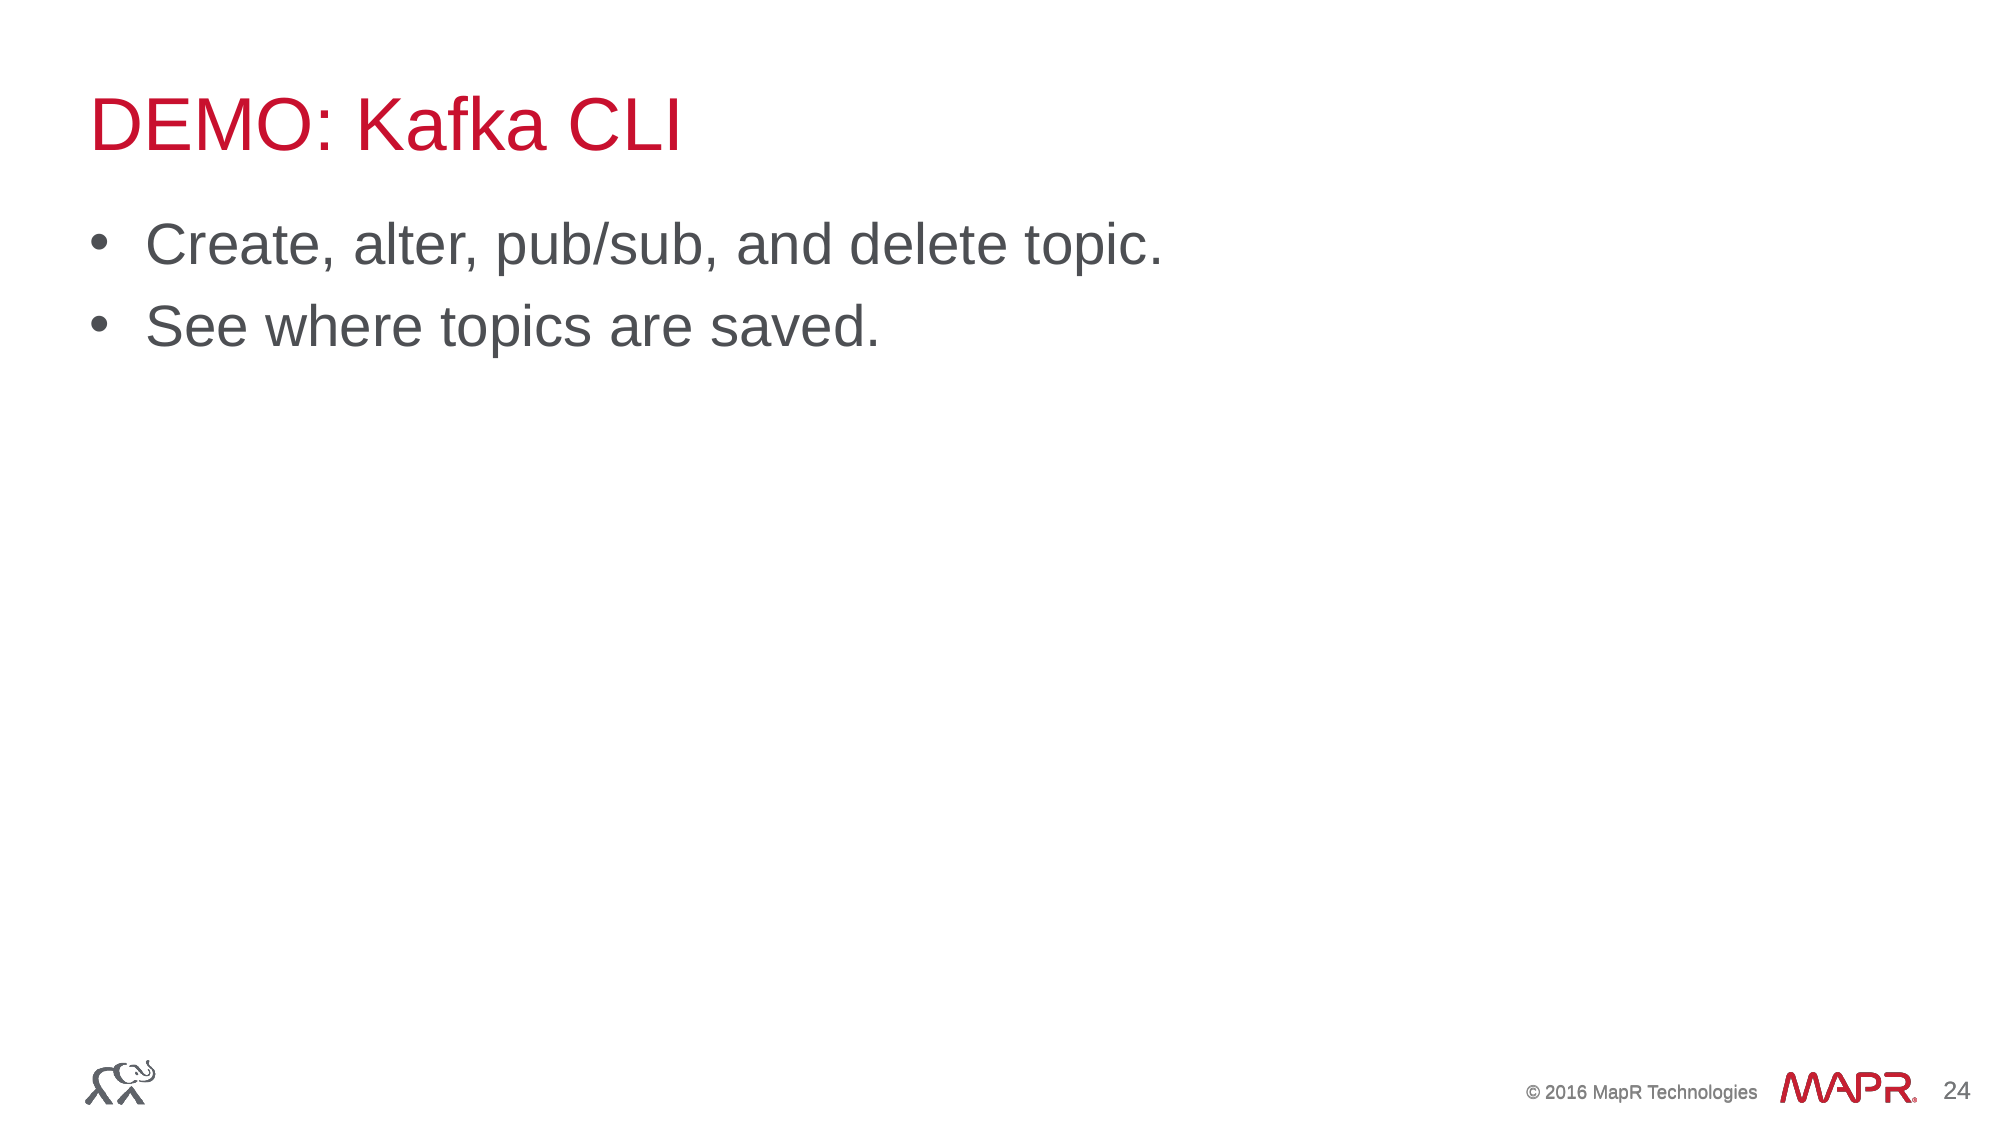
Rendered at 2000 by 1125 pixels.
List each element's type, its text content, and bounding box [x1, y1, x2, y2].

title DEMO: Kafka CLI [69, 45, 1869, 196]
picture [75, 1038, 167, 1125]
list Create, alter, pub/sub, and delete topic. See where topics are saved. [69, 196, 1869, 1005]
